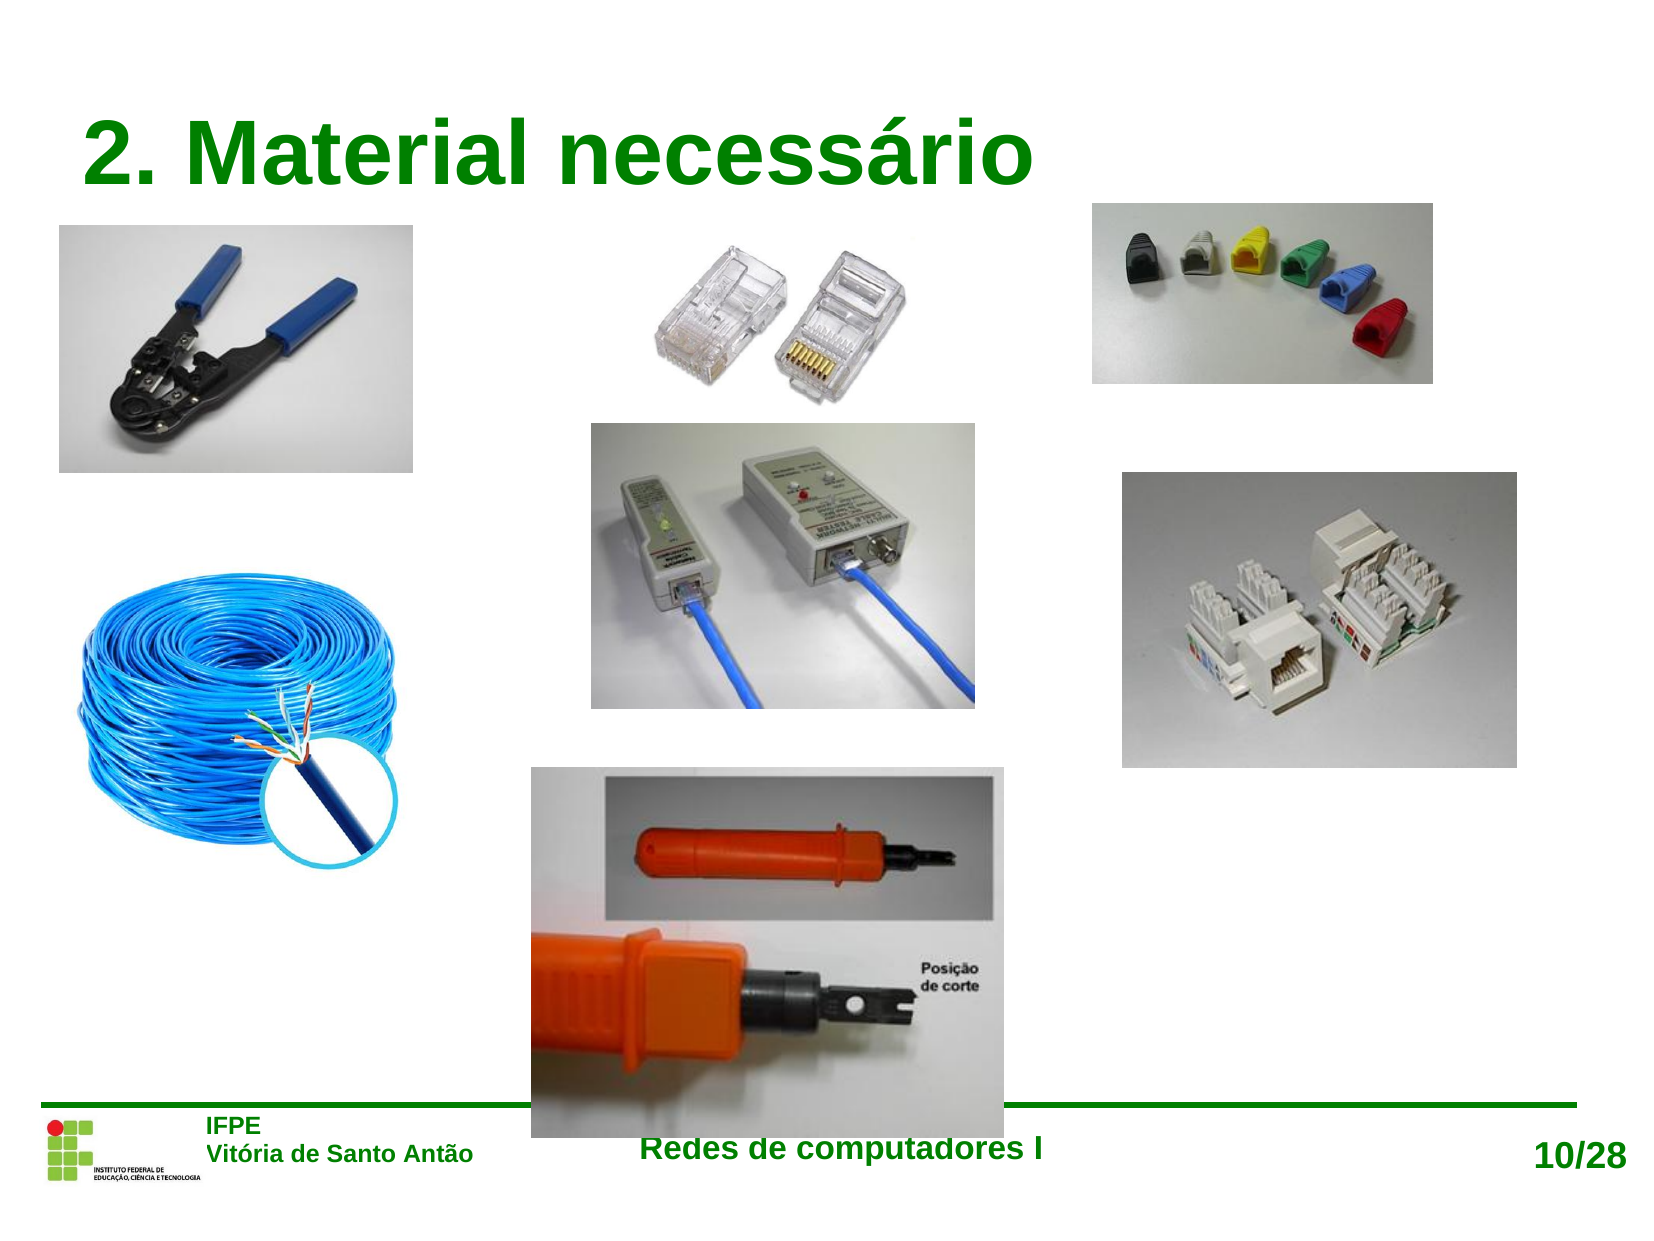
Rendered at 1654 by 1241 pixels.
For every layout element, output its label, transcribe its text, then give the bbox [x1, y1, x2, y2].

picture [591, 423, 975, 709]
picture [650, 236, 916, 414]
title 2. Material necessário [82, 49, 1571, 257]
picture [531, 767, 1004, 1138]
picture [1092, 203, 1433, 384]
picture [39, 1111, 207, 1191]
picture [1122, 472, 1517, 768]
picture [59, 531, 414, 886]
picture [59, 225, 413, 473]
